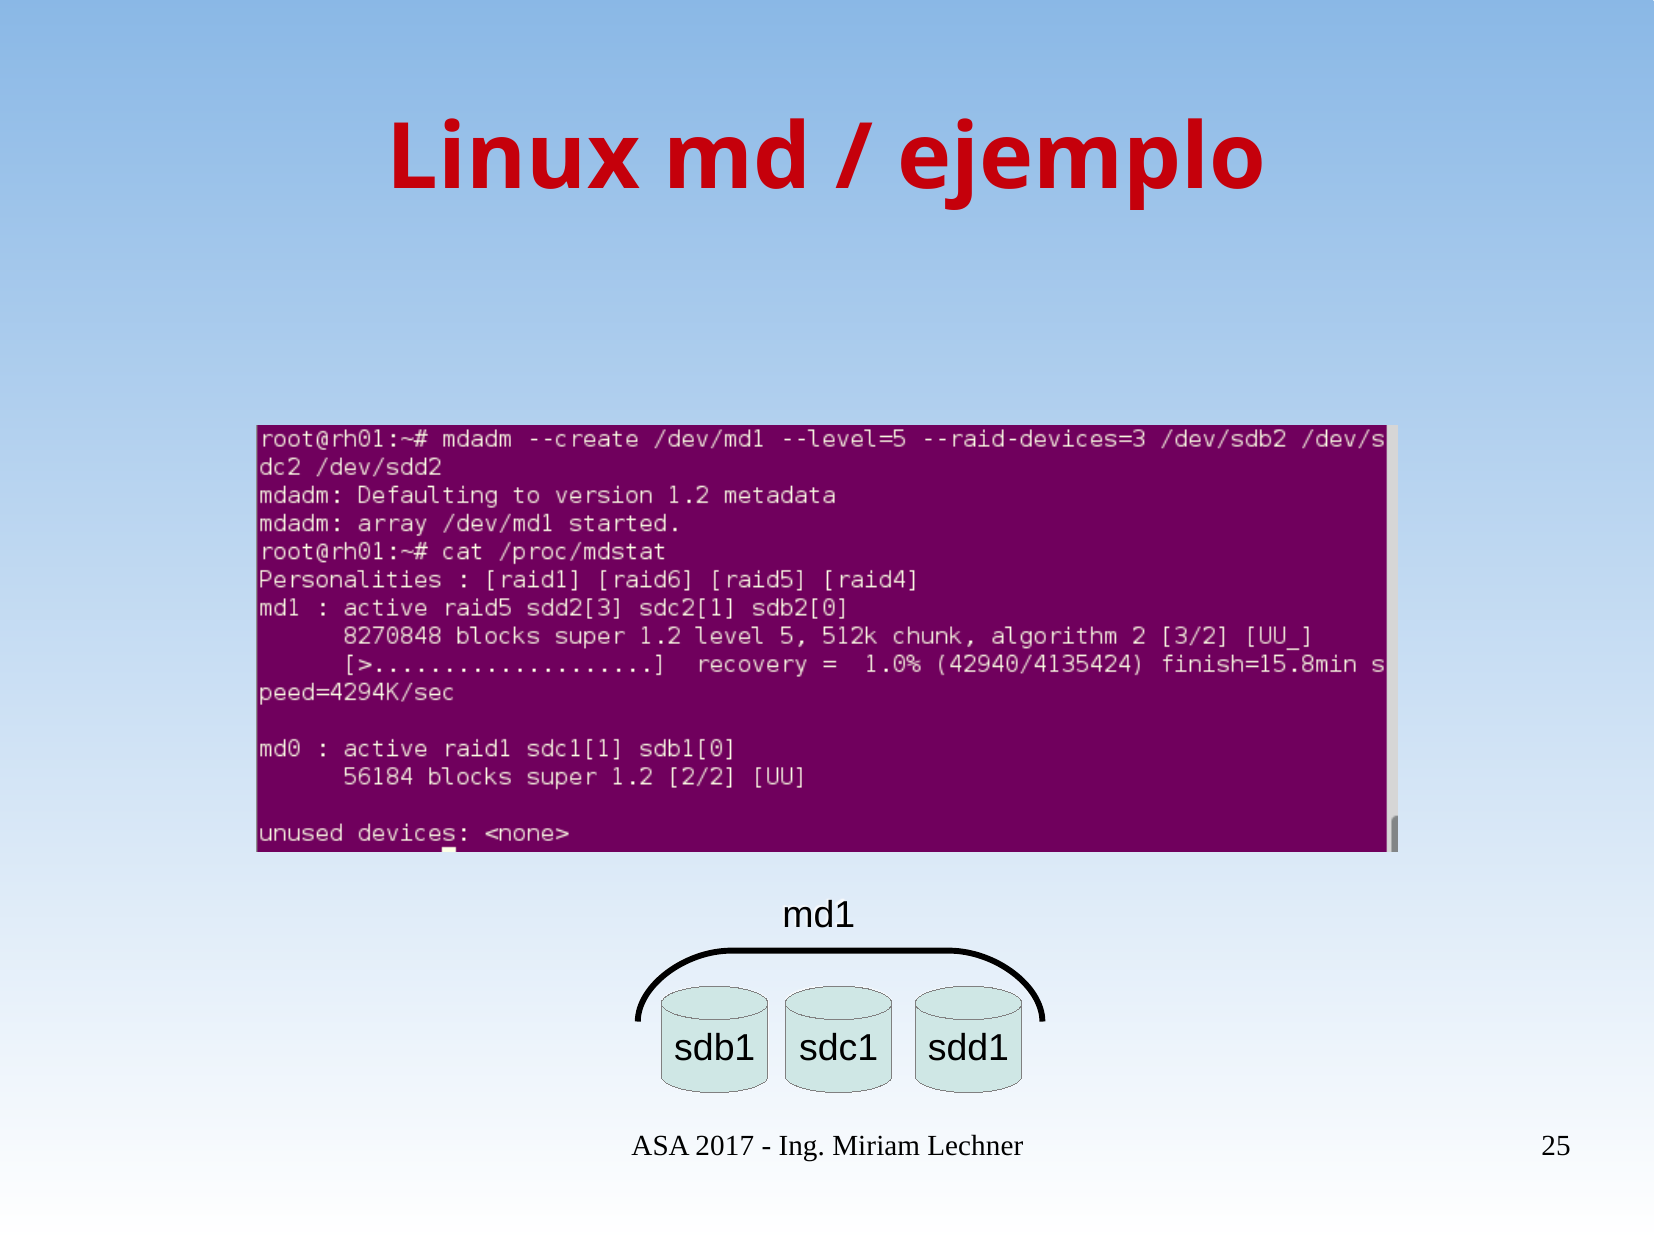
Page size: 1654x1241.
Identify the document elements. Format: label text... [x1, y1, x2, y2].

picture [256, 425, 1398, 852]
title Linux md / ejemplo [82, 49, 1571, 257]
text_box sdc1 [785, 986, 892, 1093]
text_box sdb1 [661, 986, 768, 1093]
text_box sdd1 [915, 986, 1022, 1093]
text_box md1 [767, 885, 871, 943]
